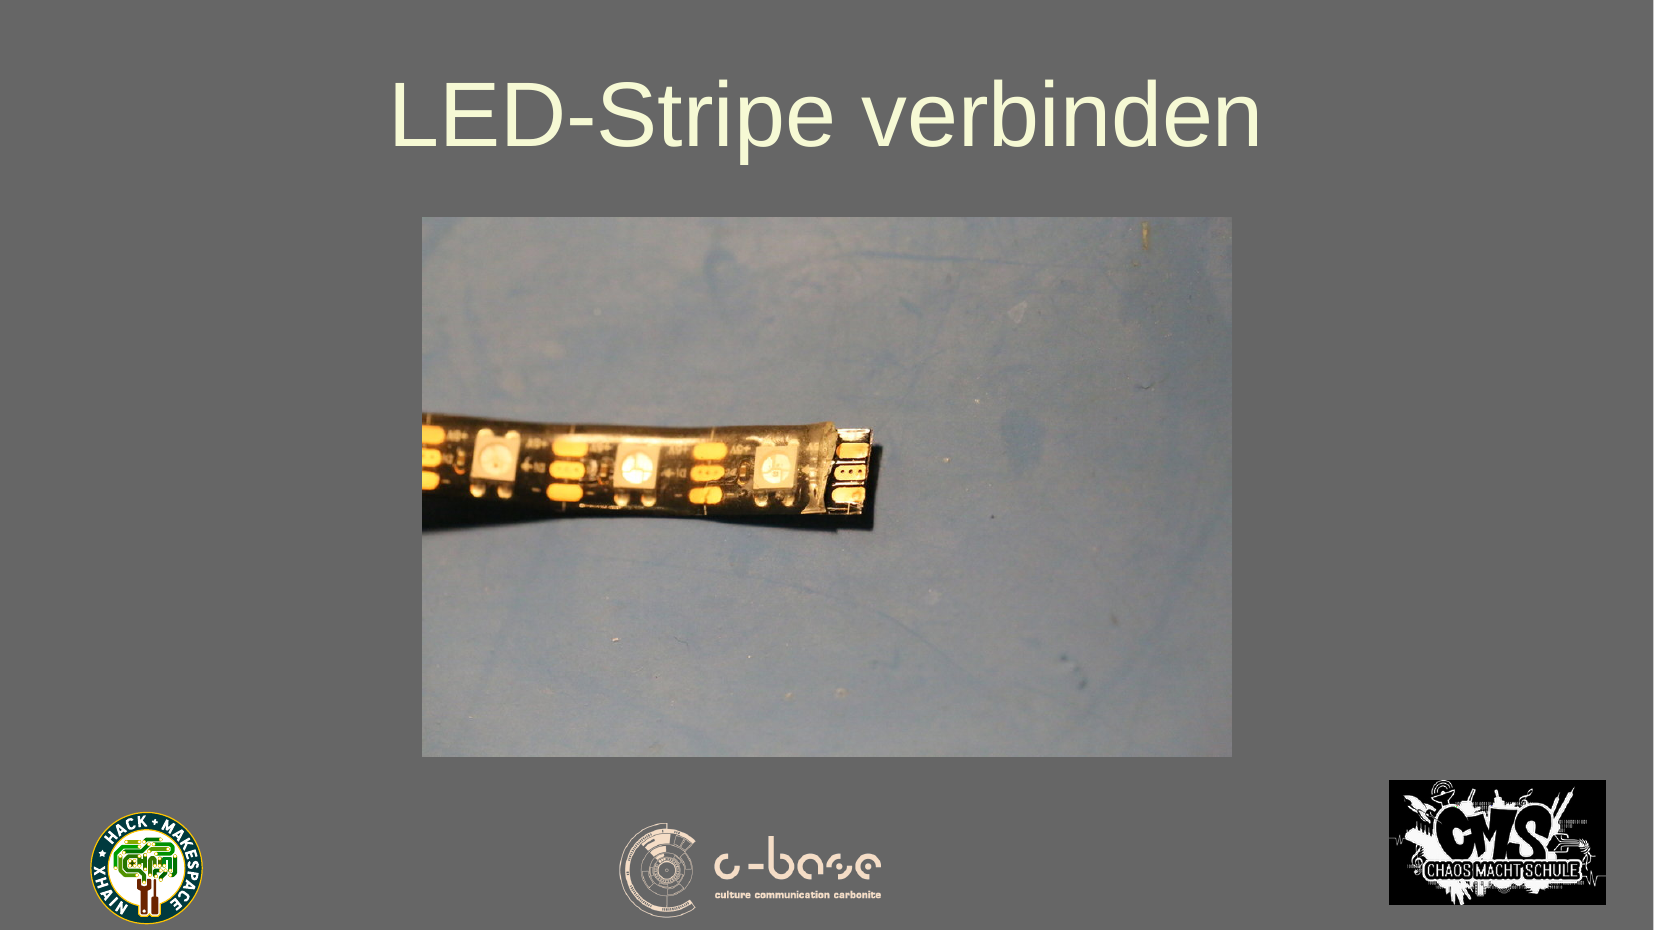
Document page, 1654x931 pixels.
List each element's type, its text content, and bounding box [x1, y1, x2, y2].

title LED-Stripe verbinden [82, 37, 1571, 193]
picture [1389, 780, 1606, 905]
picture [609, 809, 897, 931]
picture [422, 217, 1232, 758]
